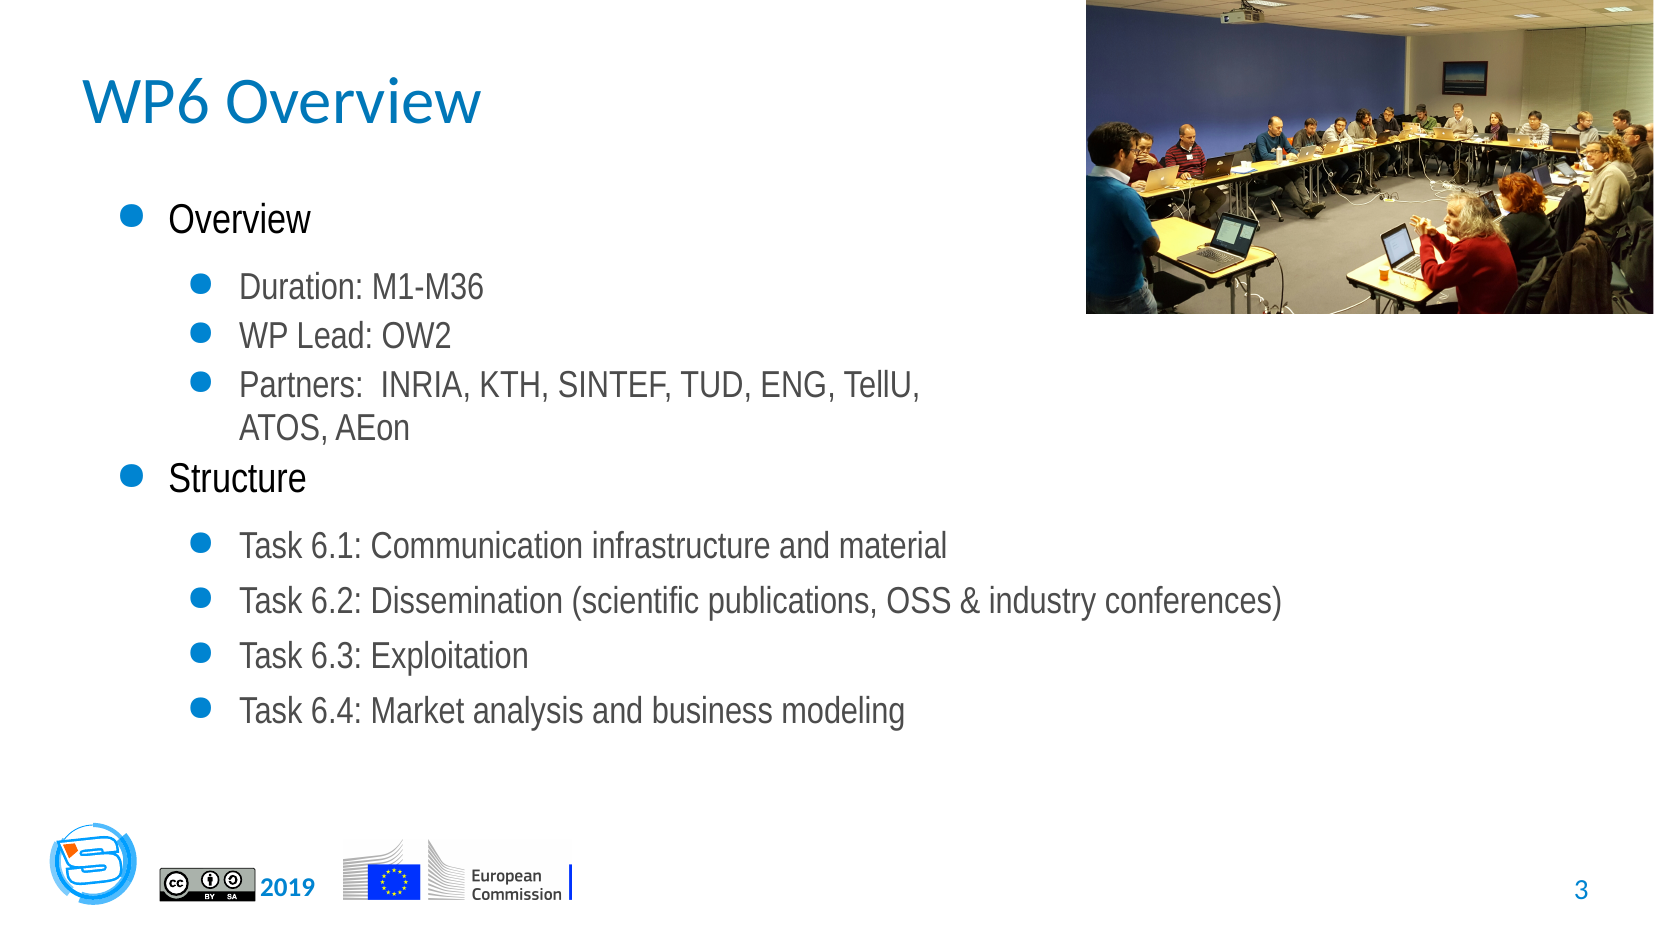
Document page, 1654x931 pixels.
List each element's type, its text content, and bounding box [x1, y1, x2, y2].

picture [1086, 0, 1654, 314]
list Overview Duration: M1-M36 WP Lead: OW2 Partners: INRIA, KTH, SINTEF, TUD, ENG, TellU, ATOS, AEon Structure Task 6.1: Communication infrastructure and material Task 6.2: Dissemination (scientific publications, OSS & industry conferences) Task 6.3: Exploitation Task 6.4: Market analysis and business modeling [83, 194, 1463, 791]
title WP6 Overview [82, 73, 1086, 145]
picture [343, 839, 572, 900]
